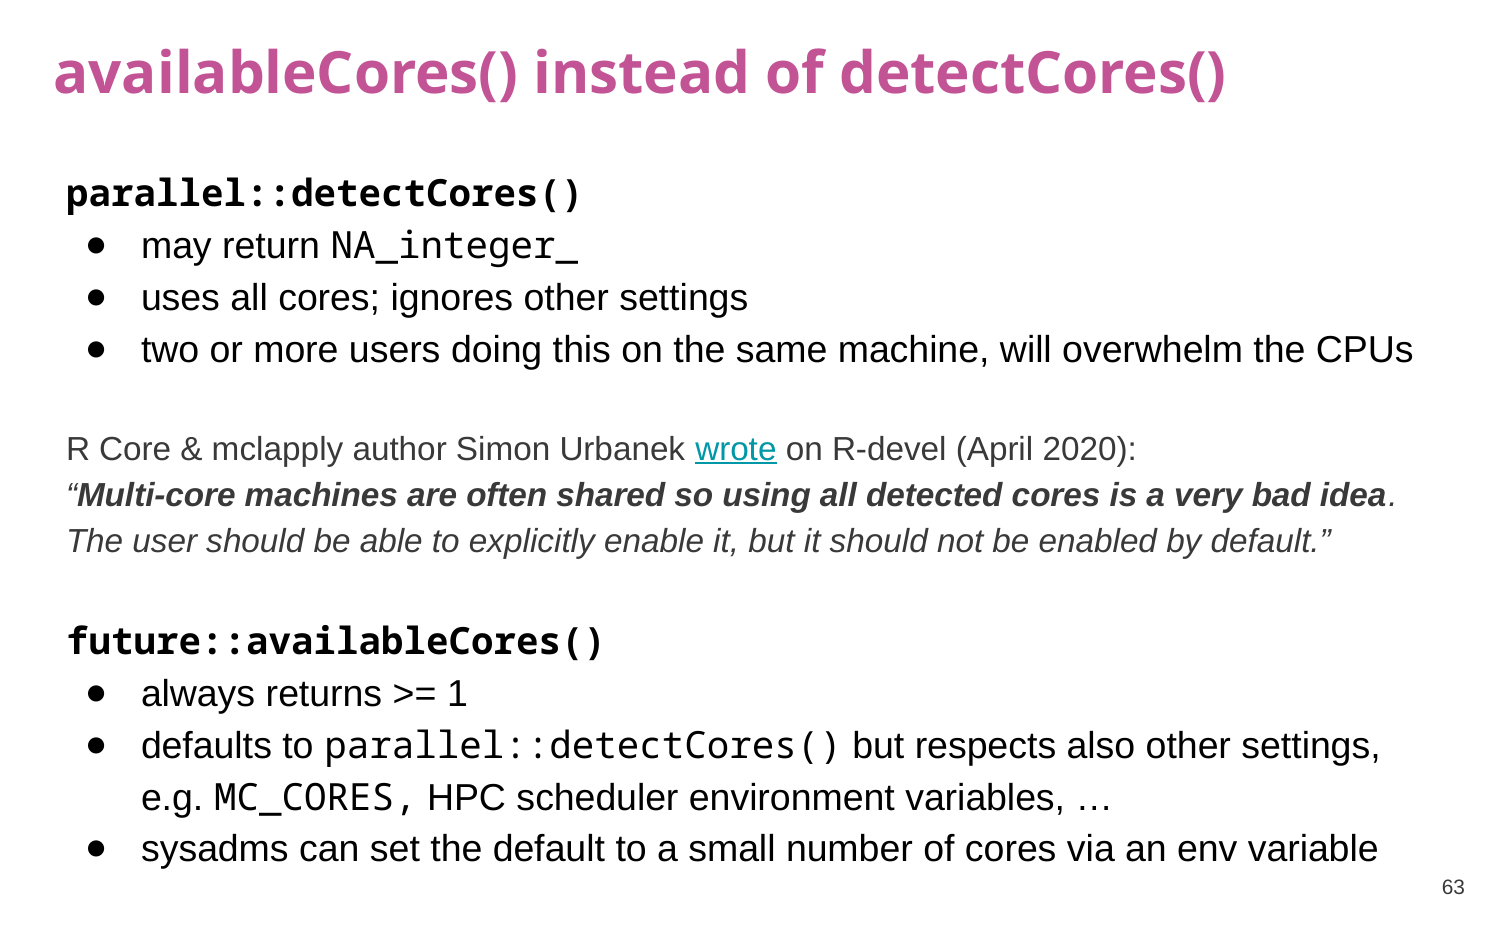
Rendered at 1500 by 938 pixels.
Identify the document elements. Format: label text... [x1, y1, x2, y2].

title availableCores() instead of detectCores() [38, 20, 1500, 136]
slide_number <number> [1389, 849, 1480, 922]
list parallel::detectCores() may return NA_integer_ uses all cores; ignores other settings two or more users doing this on the same machine, will overwhelm the CPUs R Core & mclapply author Simon Urbanek wrote on R-devel (April 2020): “Multi-core machines are often shared so using all detected cores is a very bad idea. The user should be able to explicitly enable it, but it should not be enabled by default.” future::availableCores() always returns >= 1 defaults to parallel::detectCores() but respects also other settings, e.g. MC_CORES, HPC scheduler environment variables, … sysadms can set the default to a small number of cores via an env variable [51, 147, 1449, 883]
